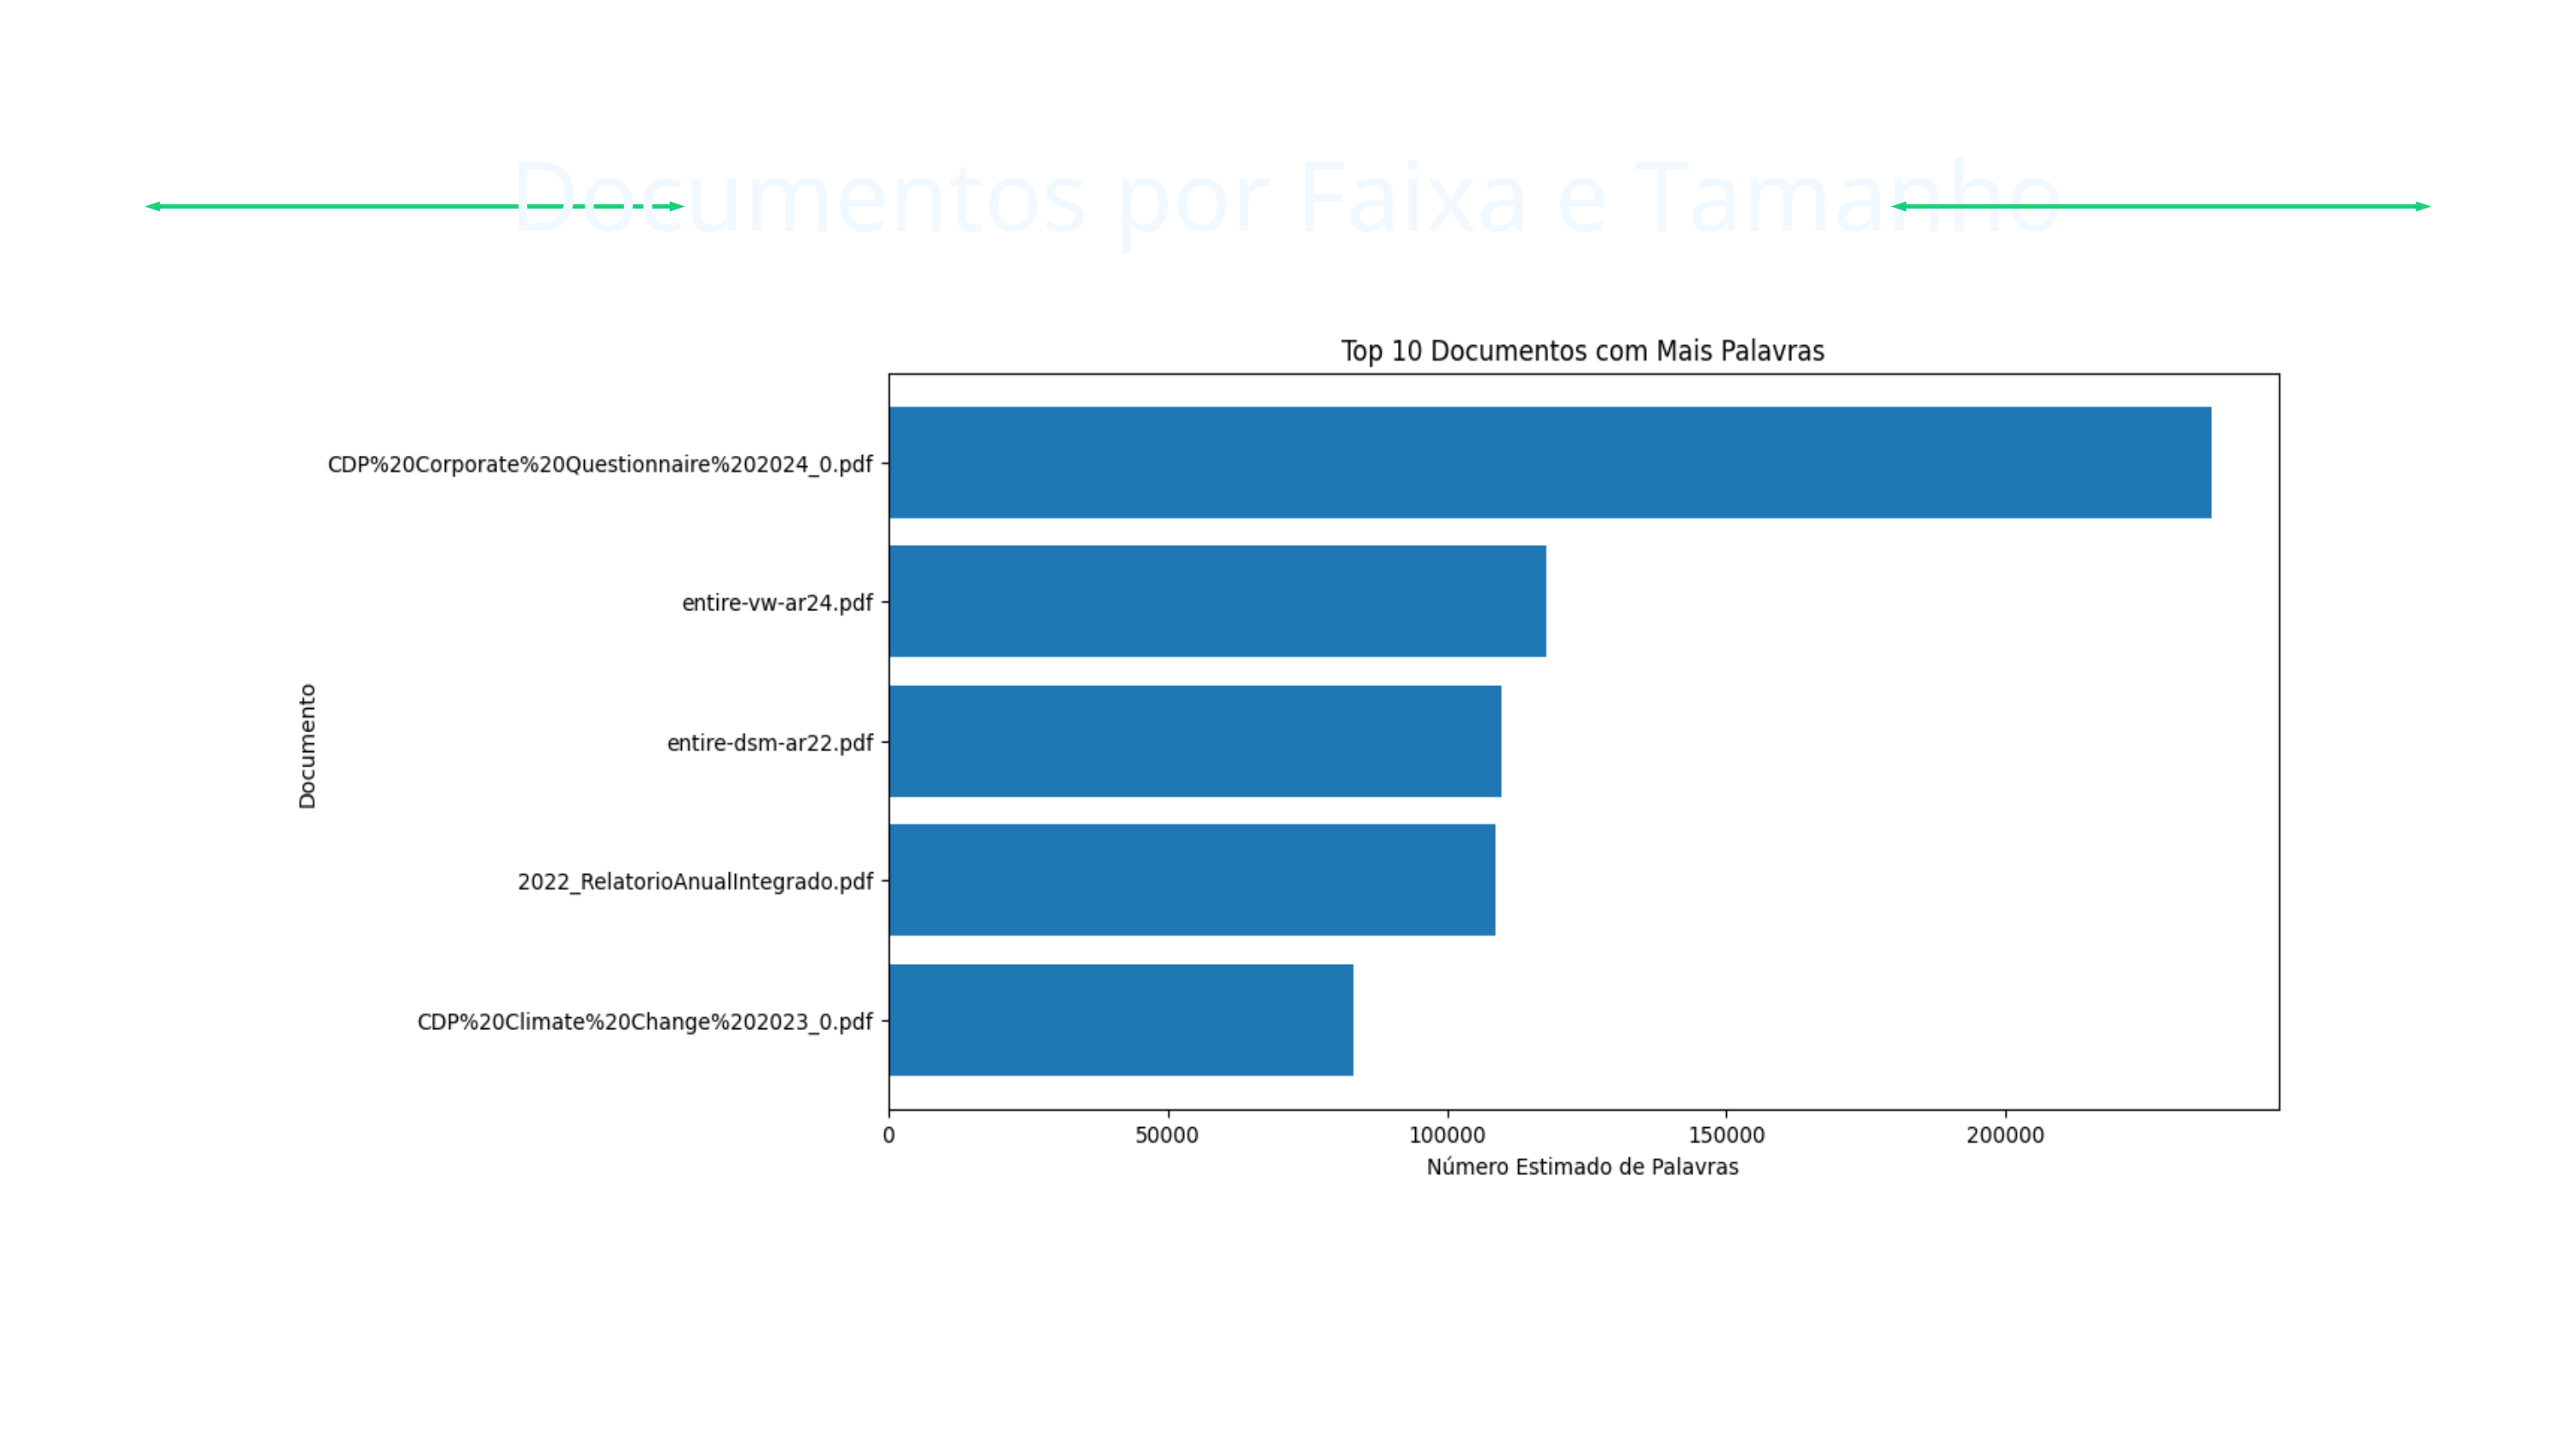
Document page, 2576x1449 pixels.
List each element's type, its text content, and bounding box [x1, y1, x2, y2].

picture [283, 323, 2293, 1194]
text_box Documentos por Faixa e Tamanho [499, 135, 2077, 252]
